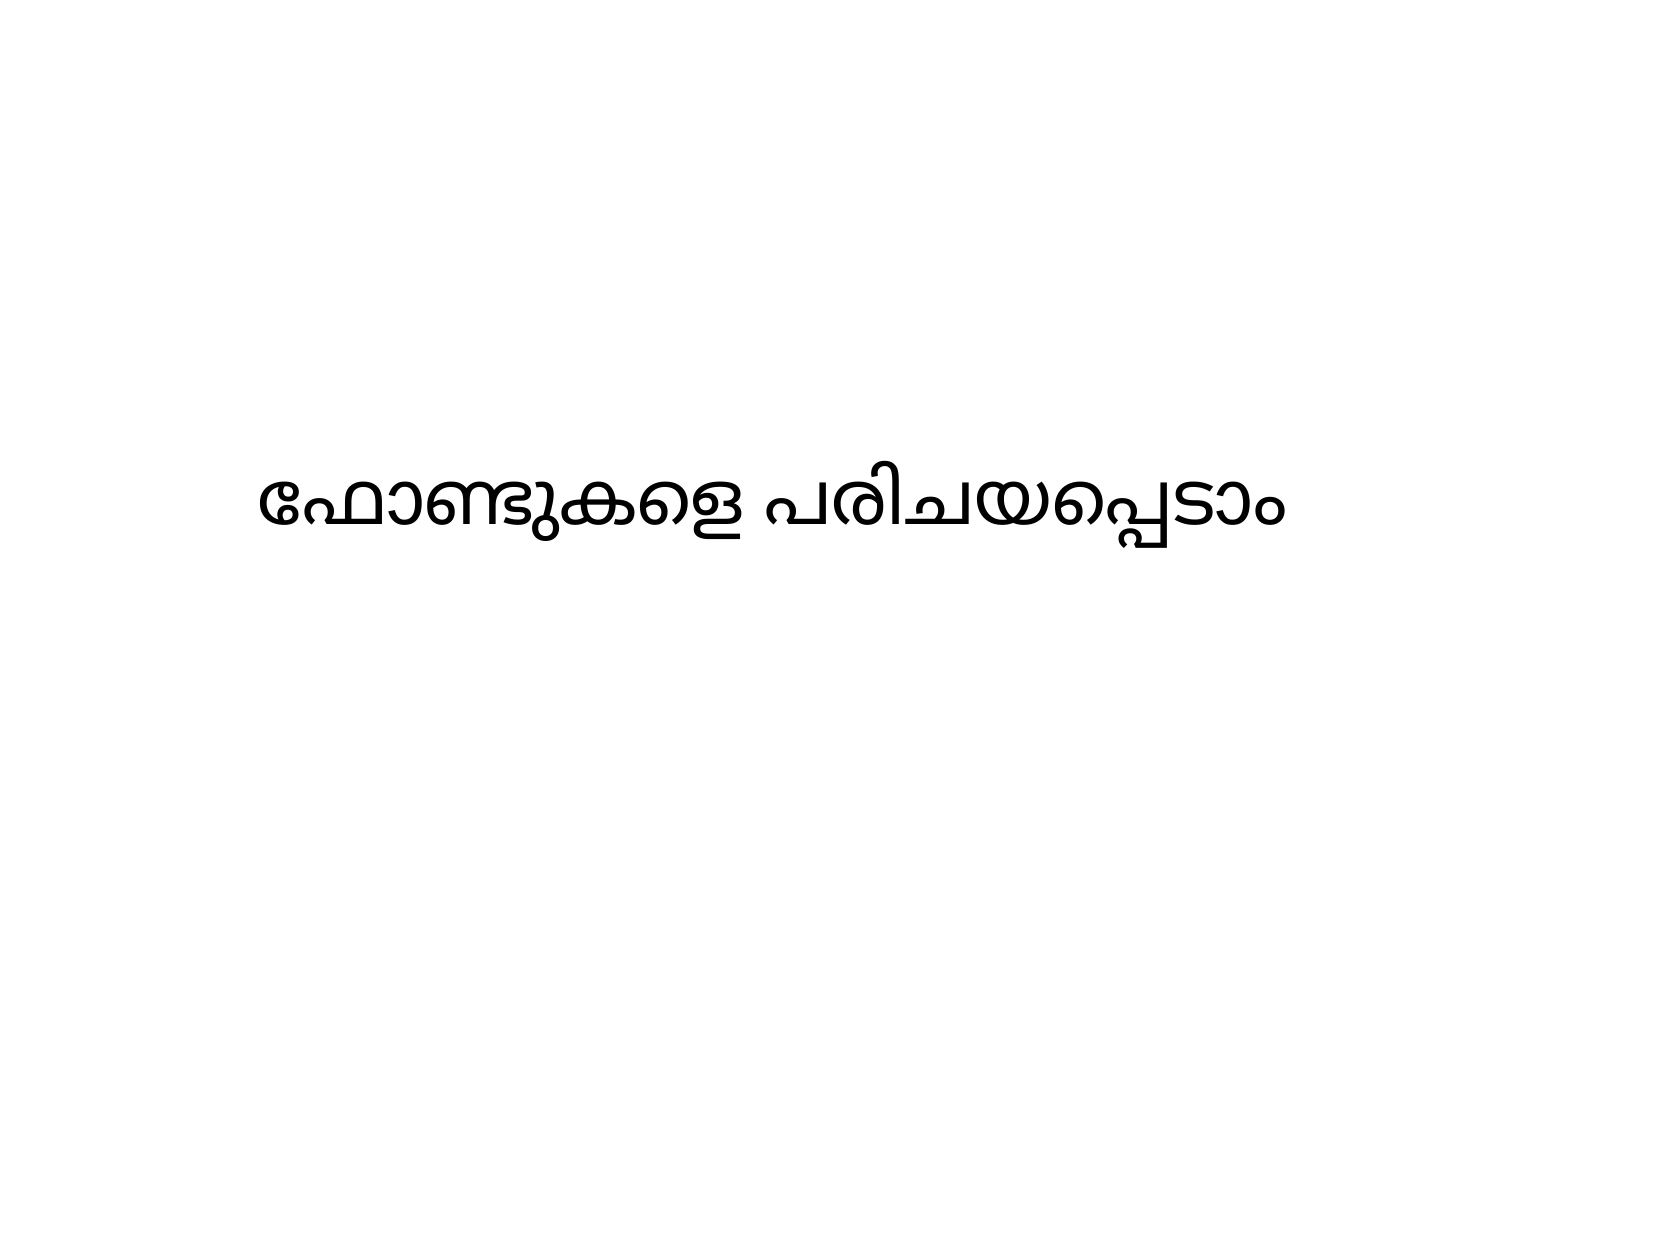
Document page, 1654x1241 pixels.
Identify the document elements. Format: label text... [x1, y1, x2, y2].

text_box ഫോണ്ടുകളെ പരിചയപ്പെടാം [150, 450, 1396, 585]
